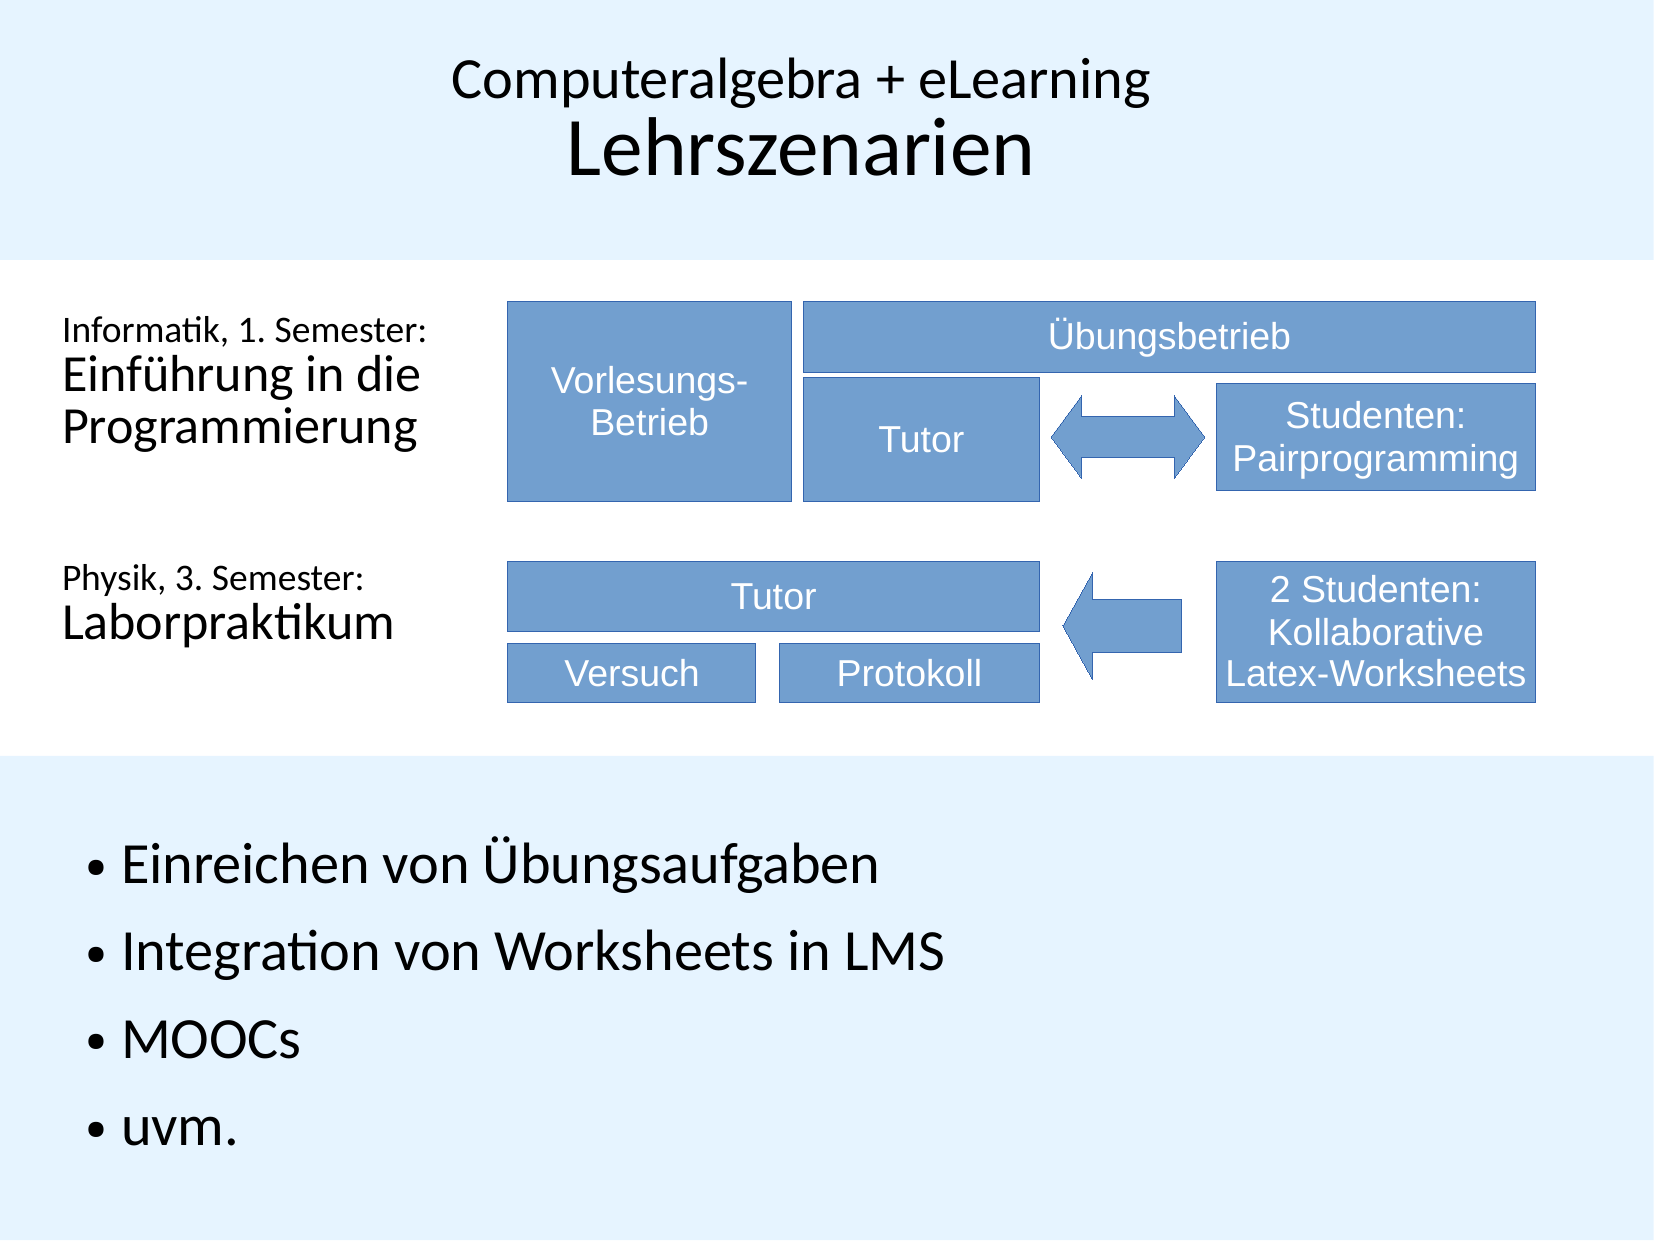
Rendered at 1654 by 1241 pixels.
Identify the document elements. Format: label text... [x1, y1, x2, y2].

text_box Übungsbetrieb [803, 301, 1536, 373]
text_box Tutor [803, 377, 1040, 502]
text_box [0, 0, 1654, 260]
text_box Einreichen von Übungsaufgaben Integration von Worksheets in LMS MOOCs uvm. [70, 803, 1512, 1210]
text_box Computeralgebra + eLearning Lehrszenarien [437, 47, 1217, 324]
text_box [1051, 395, 1205, 479]
text_box [1062, 572, 1182, 680]
text_box Physik, 3. Semester: Laborpraktikum [47, 555, 520, 722]
text_box Studenten: Pairprogramming [1216, 383, 1536, 491]
text_box Informatik, 1. Semester: Einführung in die Programmierung [47, 307, 520, 537]
text_box Vorlesungs- Betrieb [507, 301, 792, 502]
text_box Tutor [507, 561, 1040, 632]
text_box [0, 755, 1654, 1241]
text_box Protokoll [779, 643, 1040, 703]
text_box Versuch [507, 643, 756, 703]
text_box 2 Studenten: Kollaborative Latex-Worksheets [1216, 561, 1536, 703]
